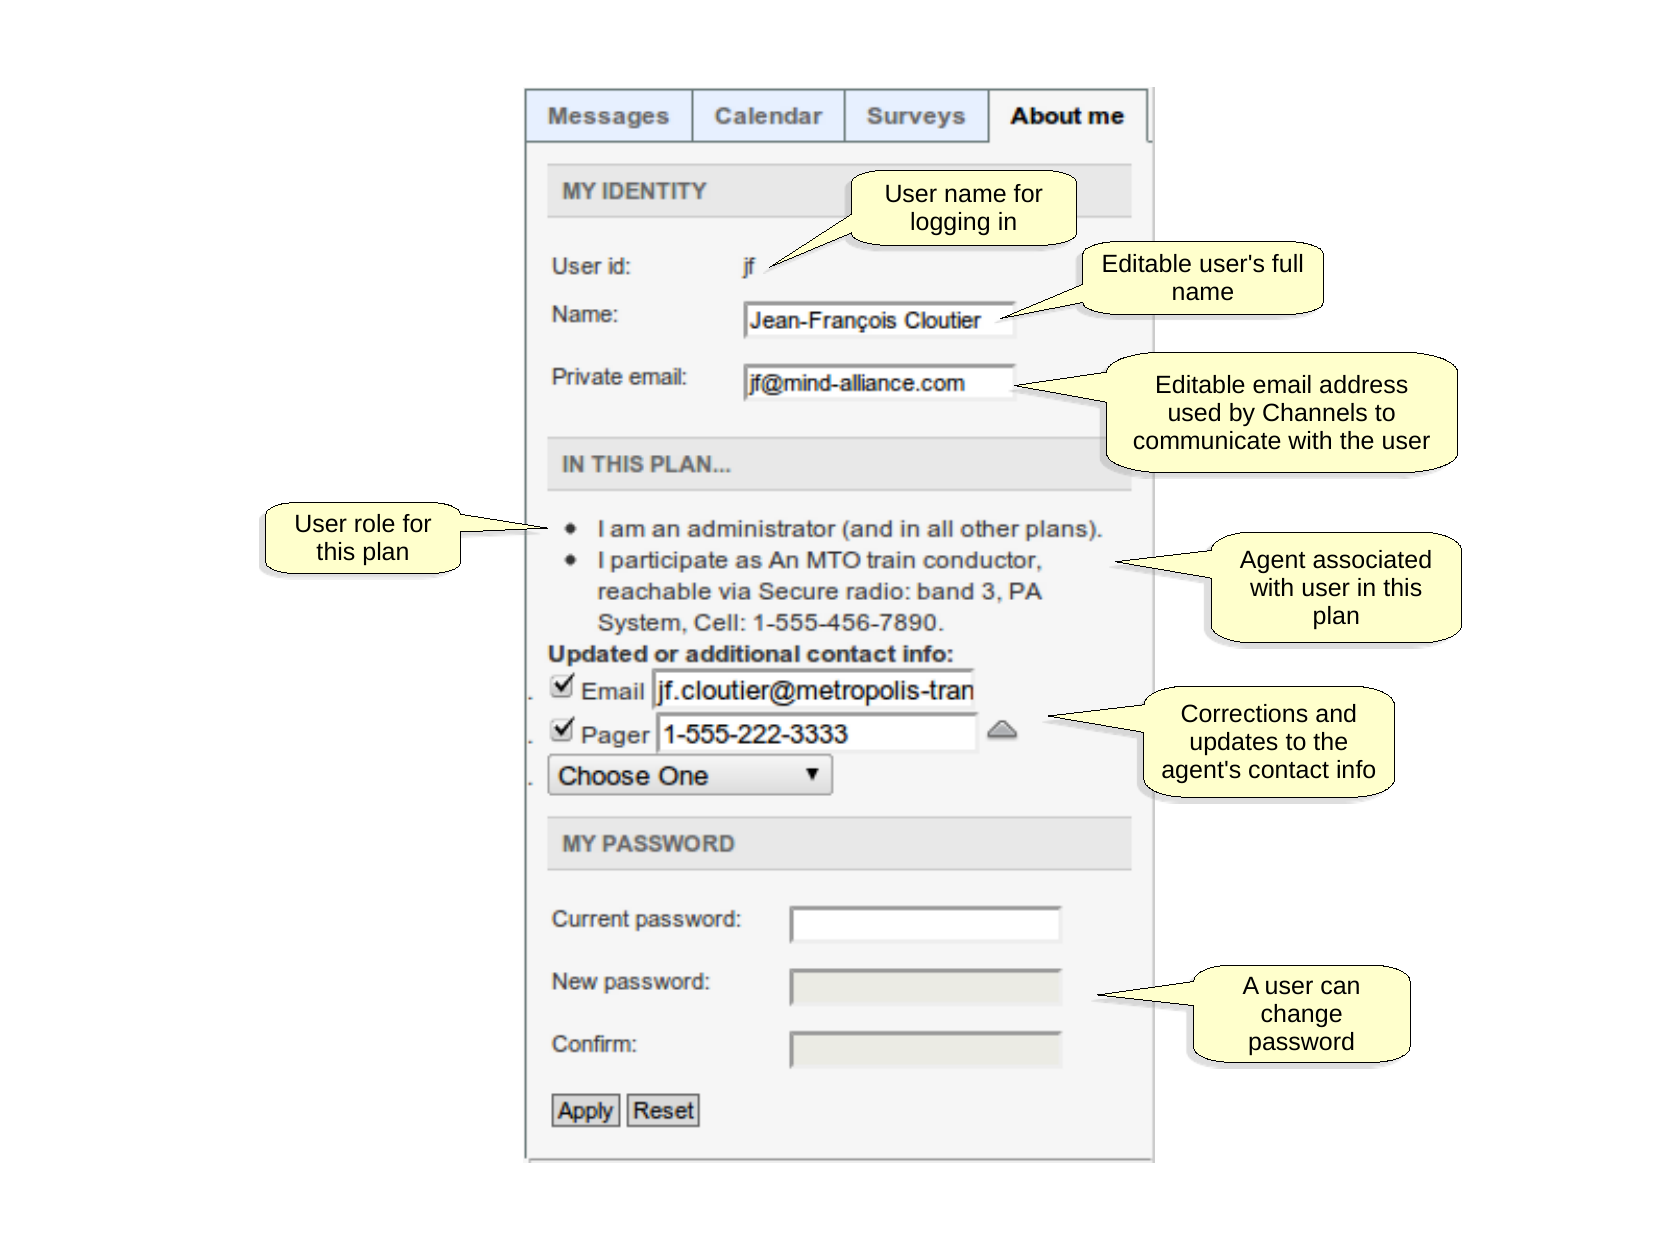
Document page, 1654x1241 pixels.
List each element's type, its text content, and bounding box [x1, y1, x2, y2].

text_box Corrections and updates to the agent's contact info [1048, 686, 1395, 798]
text_box Editable user's full name [1000, 241, 1324, 319]
text_box Editable email address used by Channels to communicate with the user [1014, 352, 1458, 473]
text_box A user can change password [1097, 965, 1411, 1063]
picture [523, 87, 1155, 1163]
text_box User role for this plan [265, 502, 548, 574]
text_box Agent associated with user in this plan [1115, 532, 1462, 643]
text_box User name for logging in [769, 170, 1077, 268]
